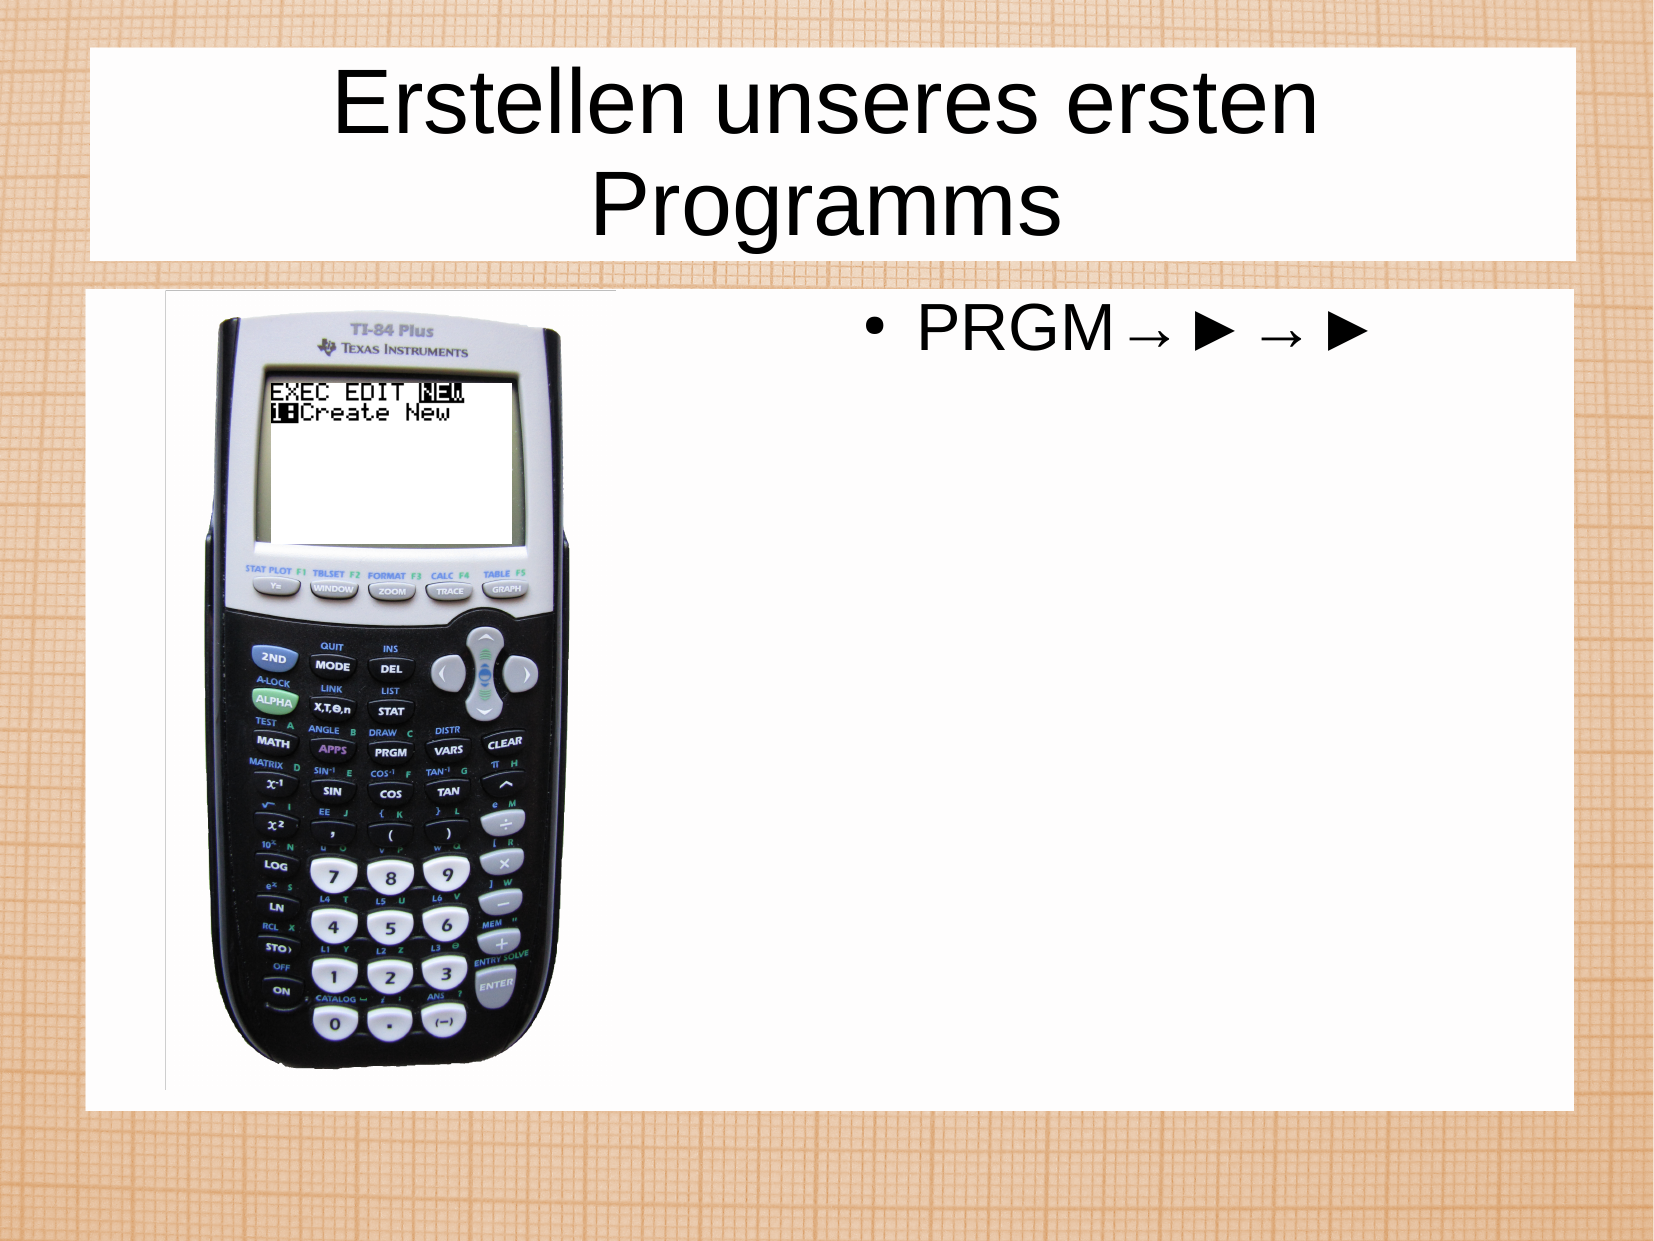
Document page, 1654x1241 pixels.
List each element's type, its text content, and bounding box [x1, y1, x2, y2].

list PRGM→►→► [845, 290, 1572, 1109]
picture [0, 0, 1654, 1241]
title Erstellen unseres ersten Programms [82, 49, 1571, 257]
